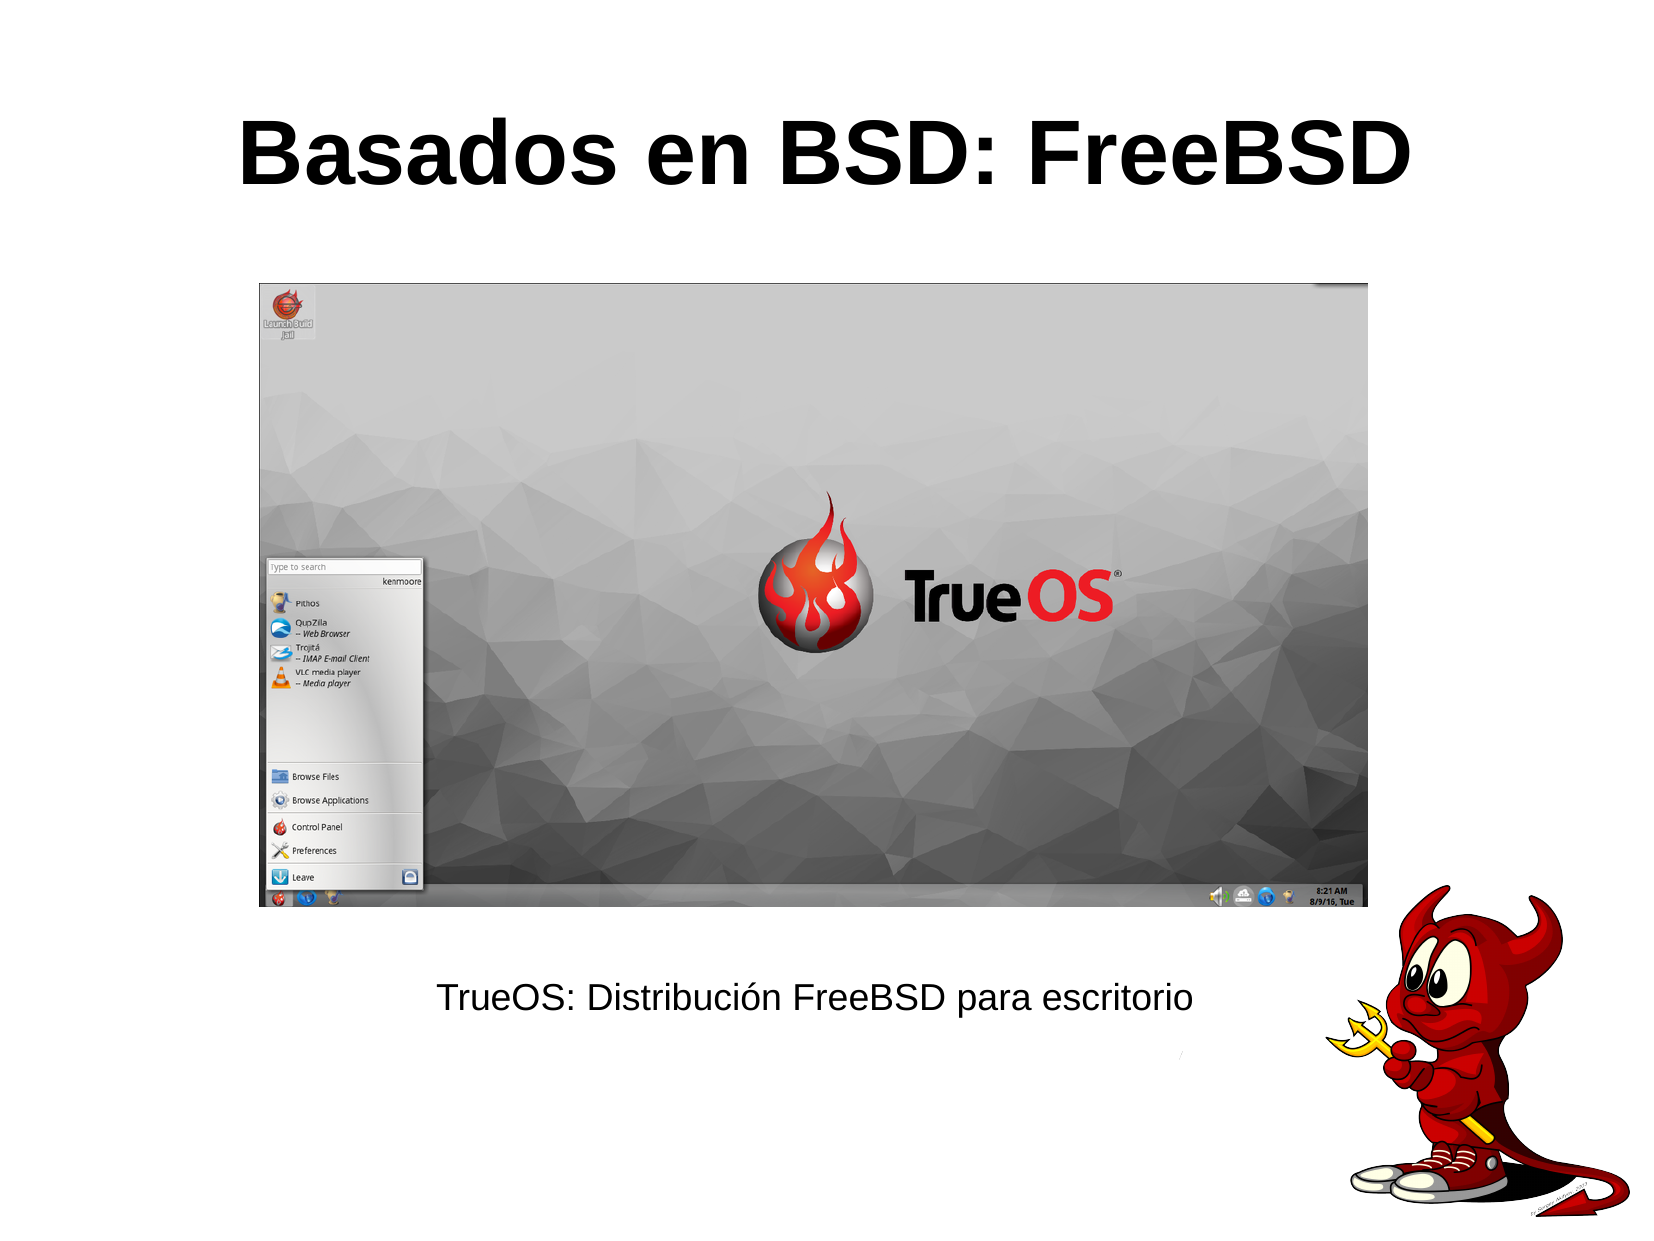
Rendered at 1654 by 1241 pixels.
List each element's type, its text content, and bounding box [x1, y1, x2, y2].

title Basados en BSD: FreeBSD [82, 49, 1571, 257]
picture [259, 283, 1630, 1217]
text_box TrueOS: Distribución FreeBSD para escritorio [283, 968, 1347, 1026]
